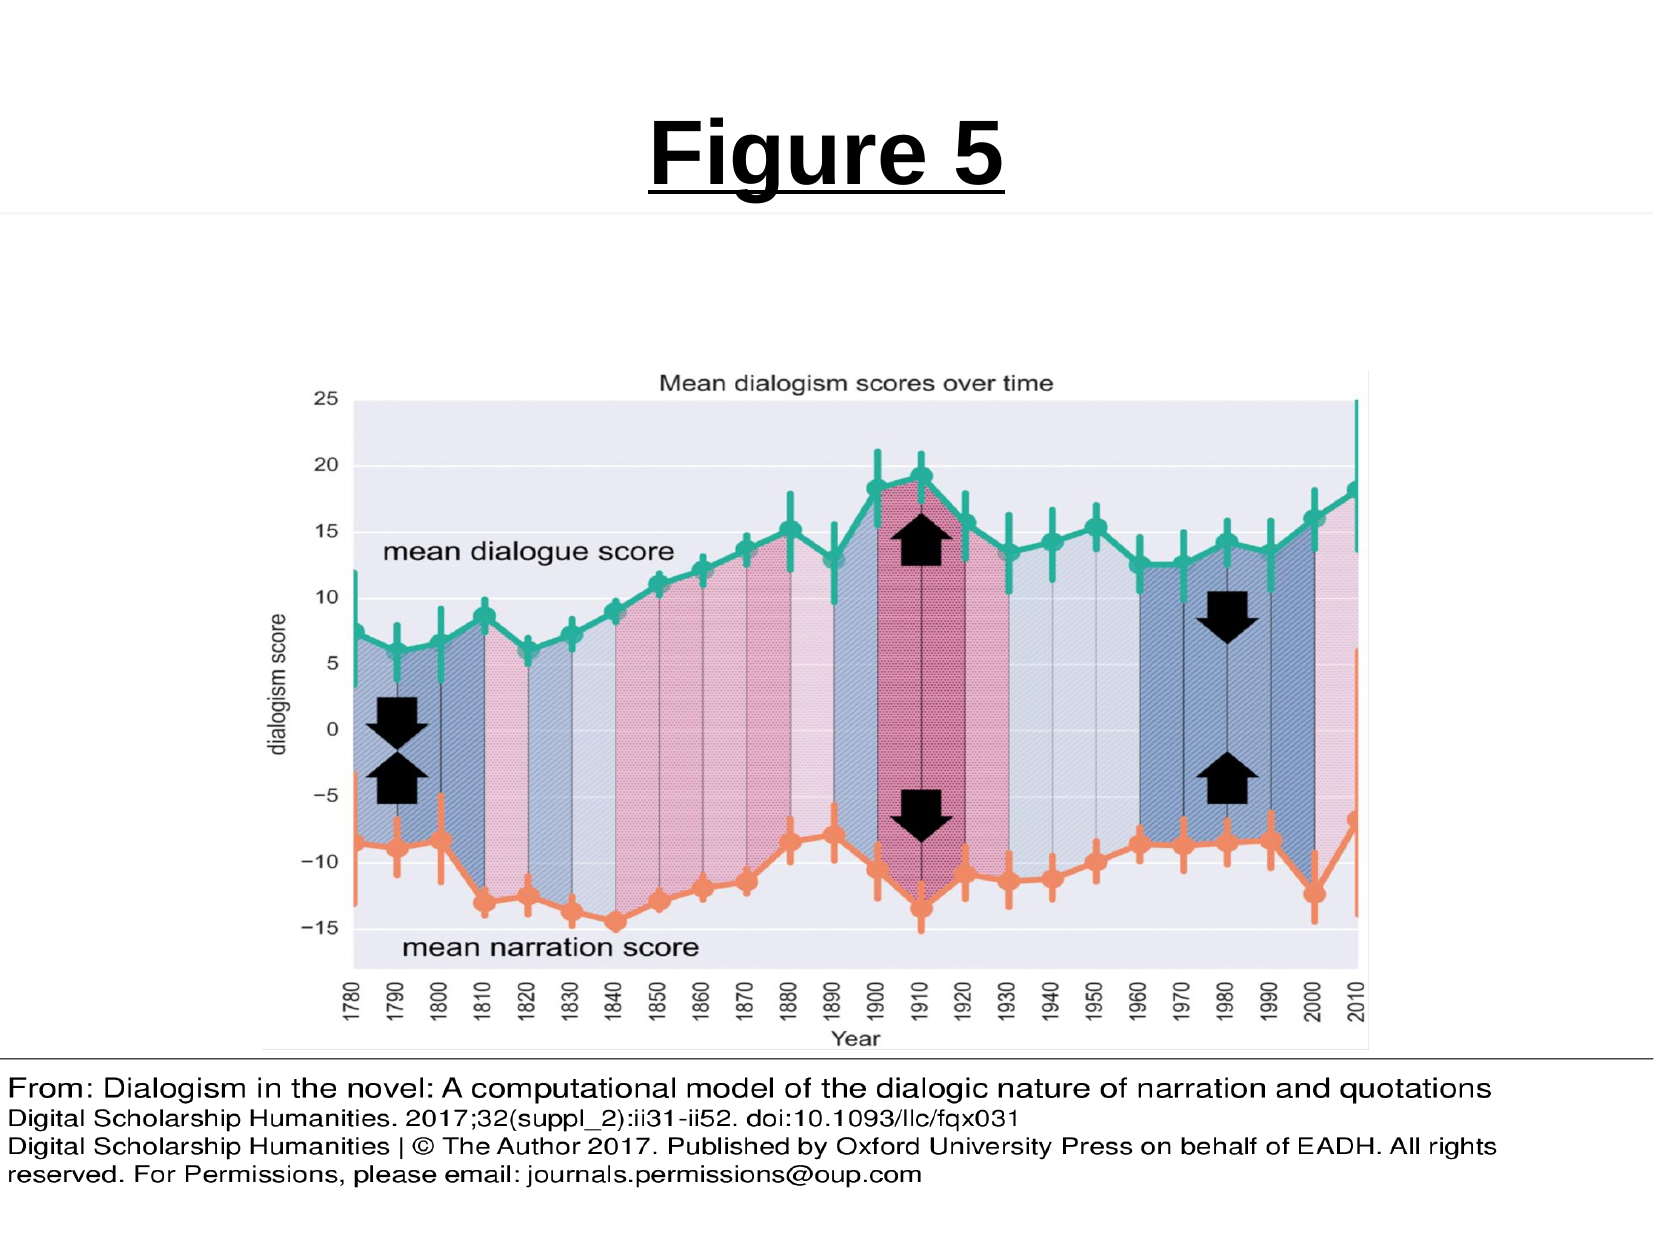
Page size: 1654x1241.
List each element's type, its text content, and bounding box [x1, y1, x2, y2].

picture [0, 212, 1654, 1241]
title Figure 5 [82, 49, 1571, 212]
